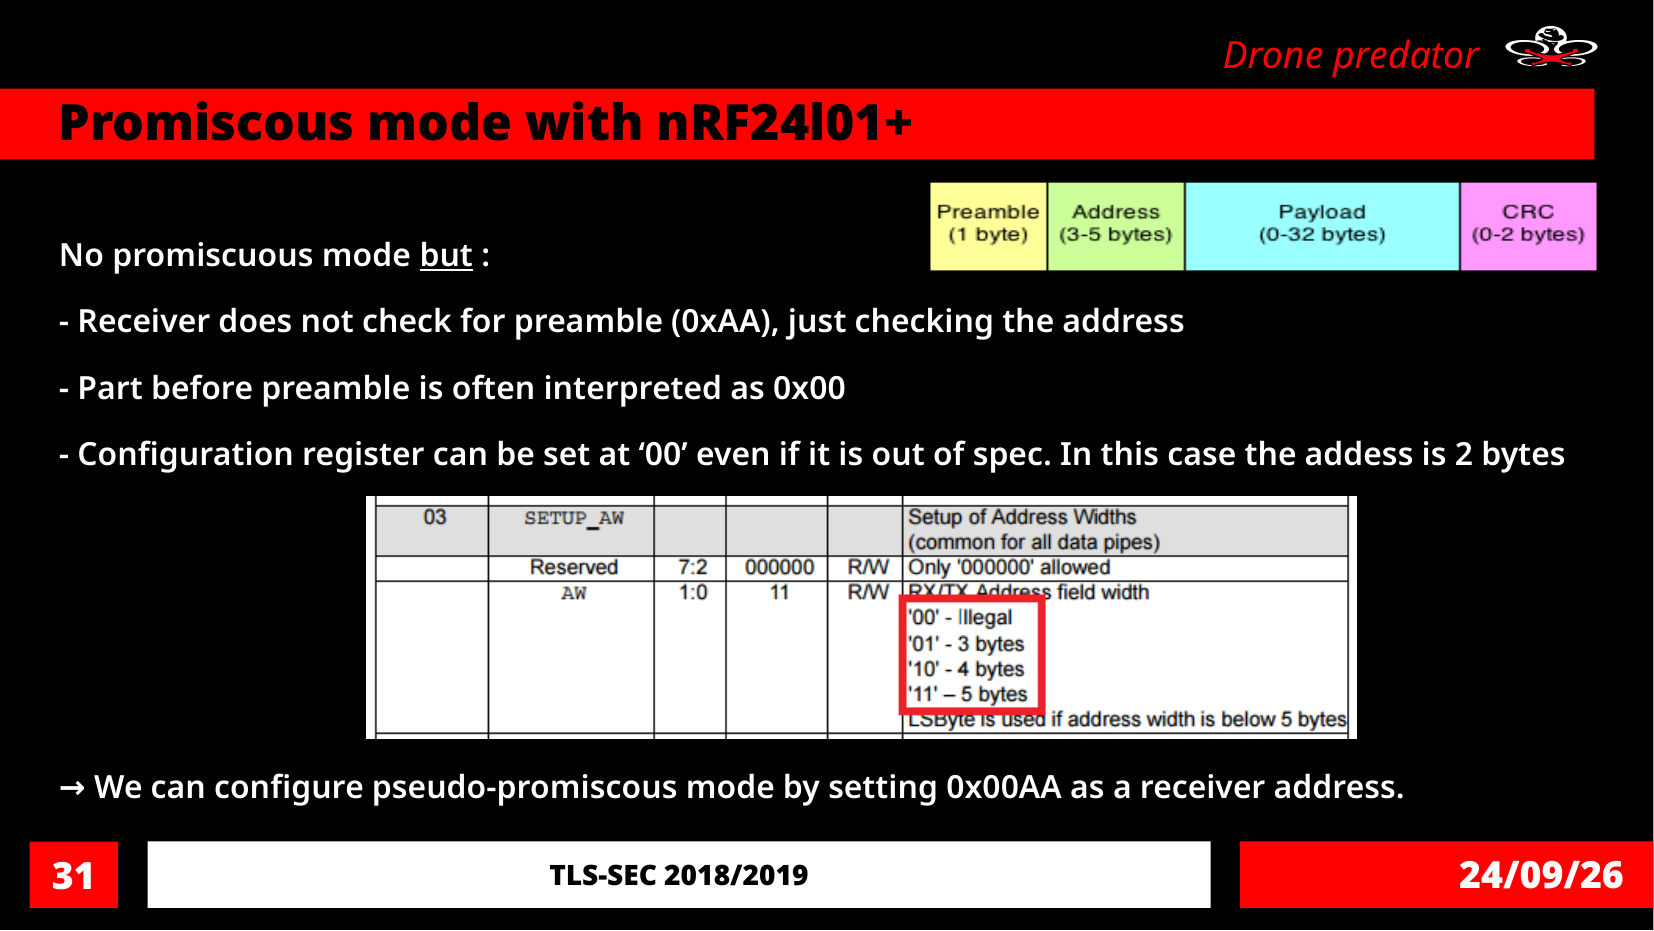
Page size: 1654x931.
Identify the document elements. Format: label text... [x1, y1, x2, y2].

title Promiscous mode with nRF24l01+ [59, 44, 1595, 156]
picture [927, 180, 1601, 278]
list No promiscuous mode but : - Receiver does not check for preamble (0xAA), just checking the address - Part before preamble is often interpreted as 0x00 - Configuration register can be set at ‘00’ even if it is out of spec. In this case the addess is 2 bytes → We can configure pseudo-promiscous mode by setting 0x00AA as a receiver address. [59, 231, 1583, 830]
picture [1488, 15, 1617, 80]
picture [366, 496, 1357, 739]
